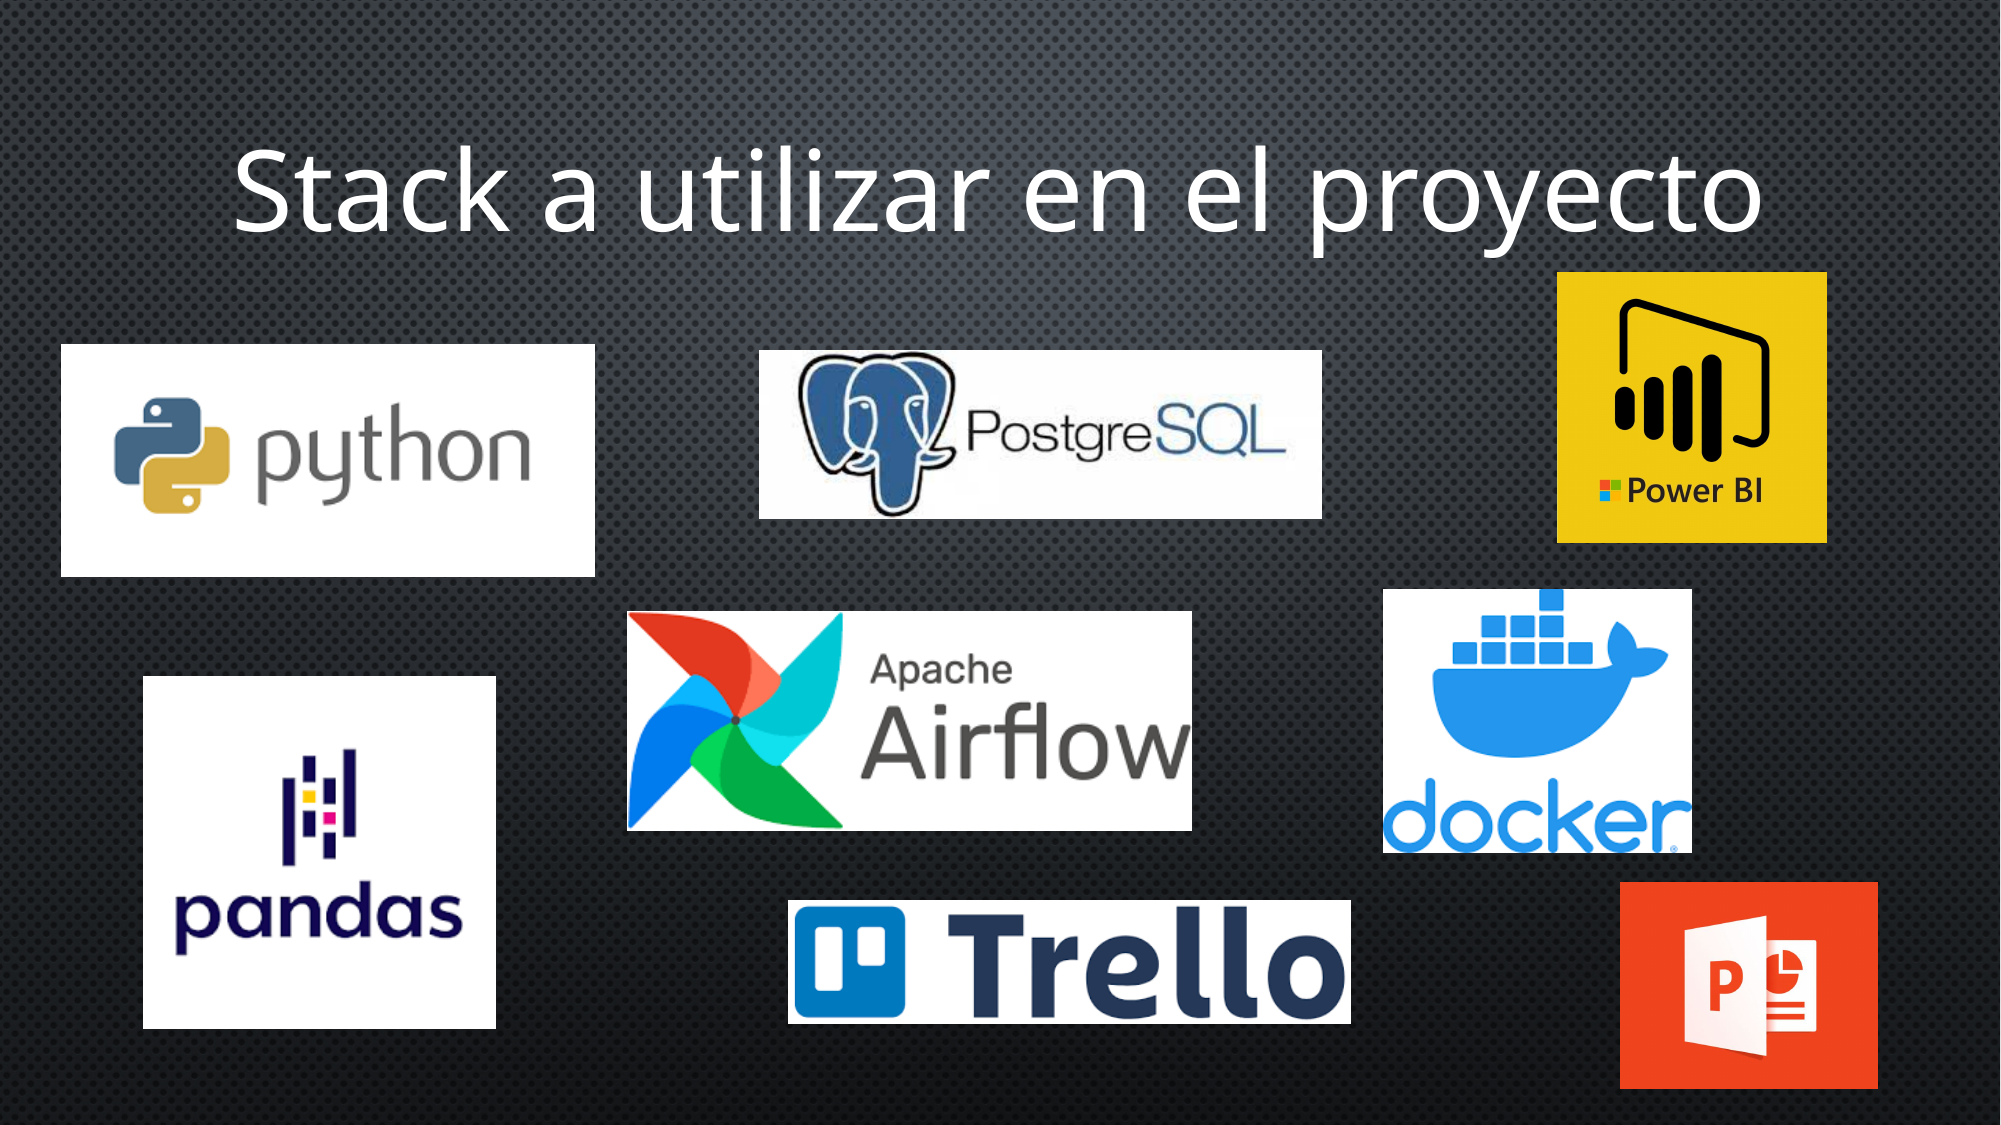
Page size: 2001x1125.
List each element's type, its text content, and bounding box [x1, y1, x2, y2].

text_box Stack a utilizar en el proyecto [147, 111, 1853, 263]
picture [1383, 589, 1692, 853]
picture [1620, 882, 1878, 1089]
picture [61, 344, 595, 577]
picture [627, 611, 1192, 831]
picture [143, 677, 496, 1029]
picture [1557, 272, 1827, 543]
picture [759, 350, 1322, 519]
picture [788, 900, 1351, 1024]
